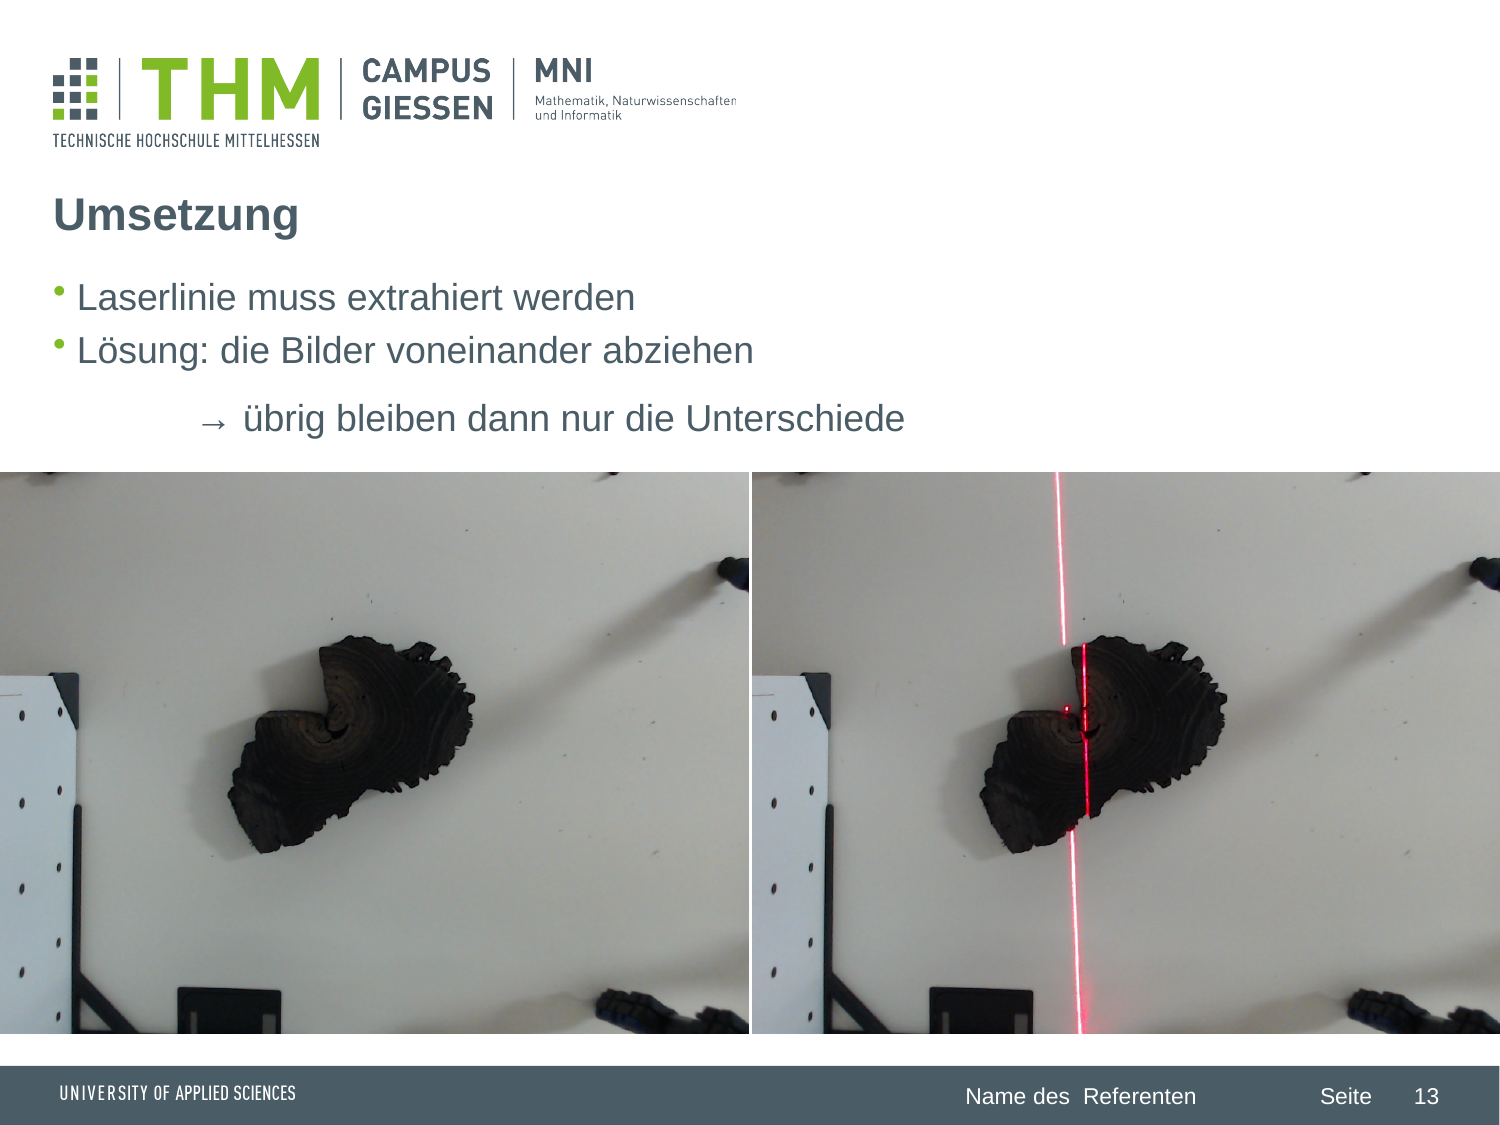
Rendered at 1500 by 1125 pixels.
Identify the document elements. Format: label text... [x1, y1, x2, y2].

title Umsetzung [53, 177, 1435, 272]
picture [59, 1082, 296, 1104]
picture [53, 58, 736, 147]
list Laserlinie muss extrahiert werden Lösung: die Bilder voneinander abziehen → übrig bleiben dann nur die Unterschiede [53, 265, 1436, 473]
slide_number <number> [1376, 1073, 1455, 1118]
picture [752, 472, 1500, 1034]
picture [0, 472, 749, 1034]
